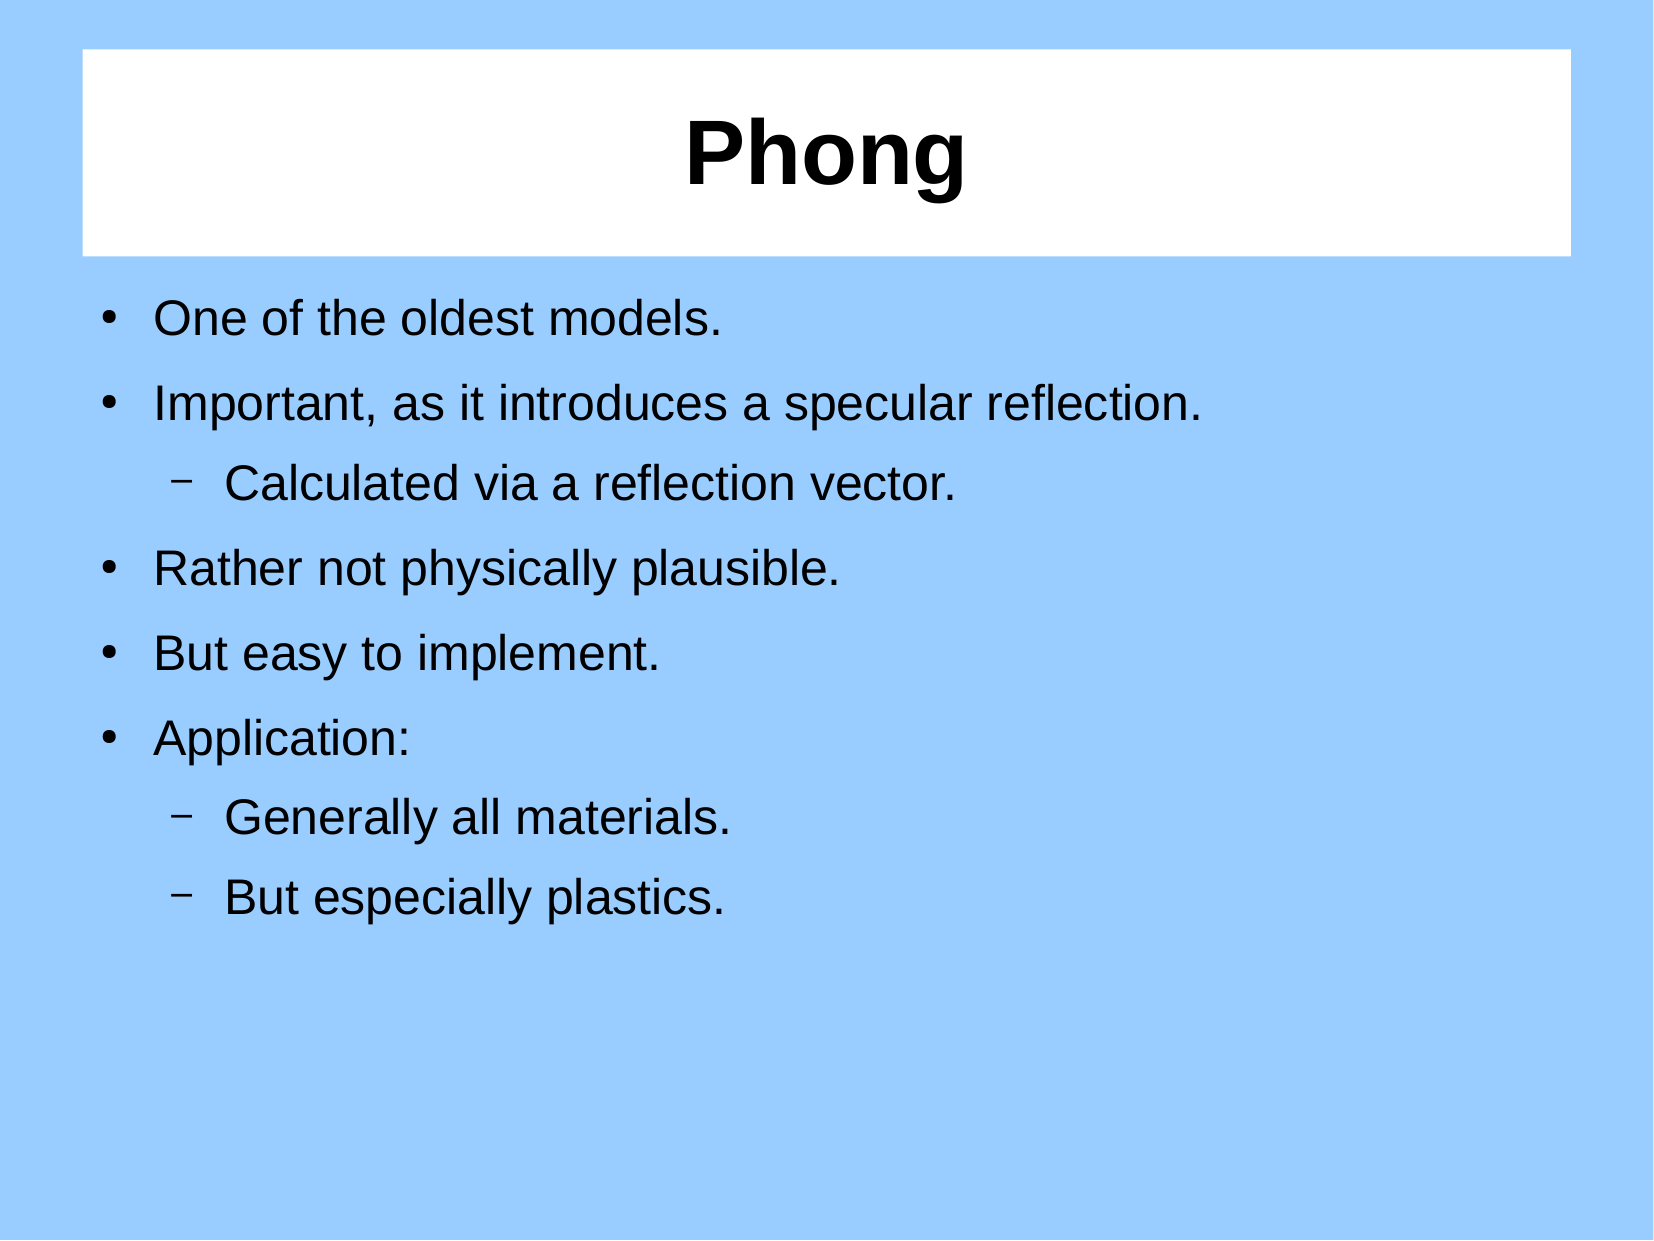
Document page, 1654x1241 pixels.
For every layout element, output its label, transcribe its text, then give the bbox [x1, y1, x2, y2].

list One of the oldest models. Important, as it introduces a specular reflection. Calculated via a reflection vector. Rather not physically plausible. But easy to implement. Application: Generally all materials. But especially plastics. [82, 290, 1571, 1170]
title Phong [82, 49, 1571, 257]
